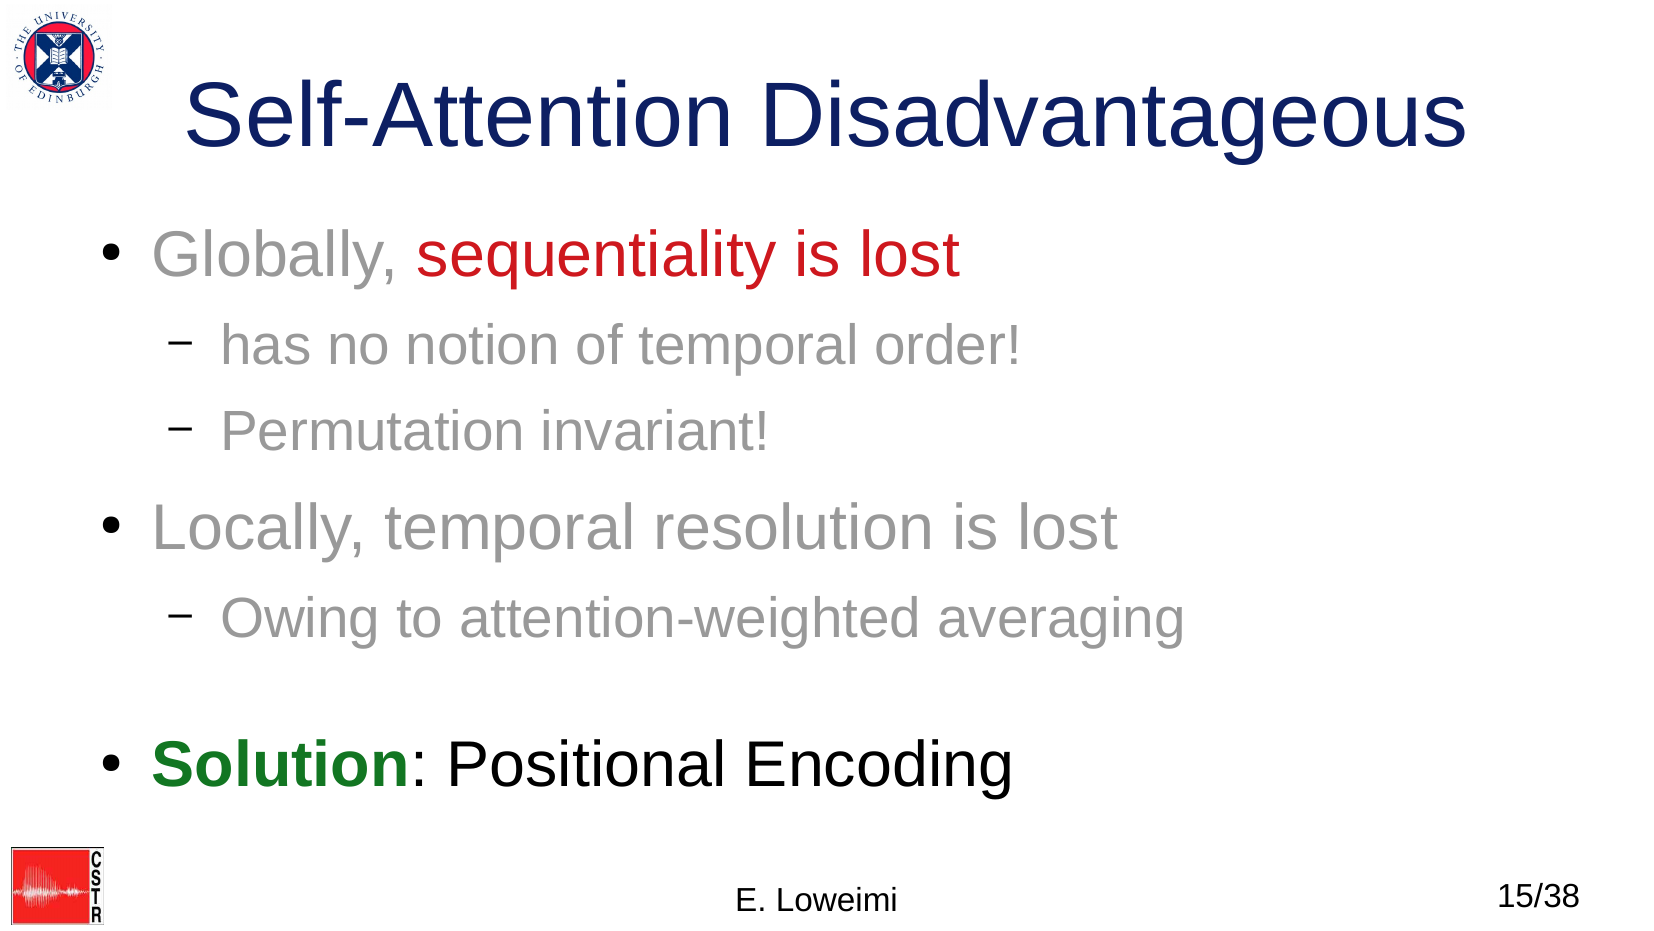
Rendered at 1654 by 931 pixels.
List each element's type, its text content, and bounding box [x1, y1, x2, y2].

text_box E. Loweimi [720, 874, 934, 931]
picture [11, 847, 104, 925]
picture [6, 4, 112, 110]
list Globally, sequentiality is lost has no notion of temporal order! Permutation invariant! Locally, temporal resolution is lost Owing to attention-weighted averaging Solution: Positional Encoding [82, 217, 1501, 804]
text_box 15/38 [1482, 870, 1625, 928]
title Self-Attention Disadvantageous [82, 37, 1571, 193]
